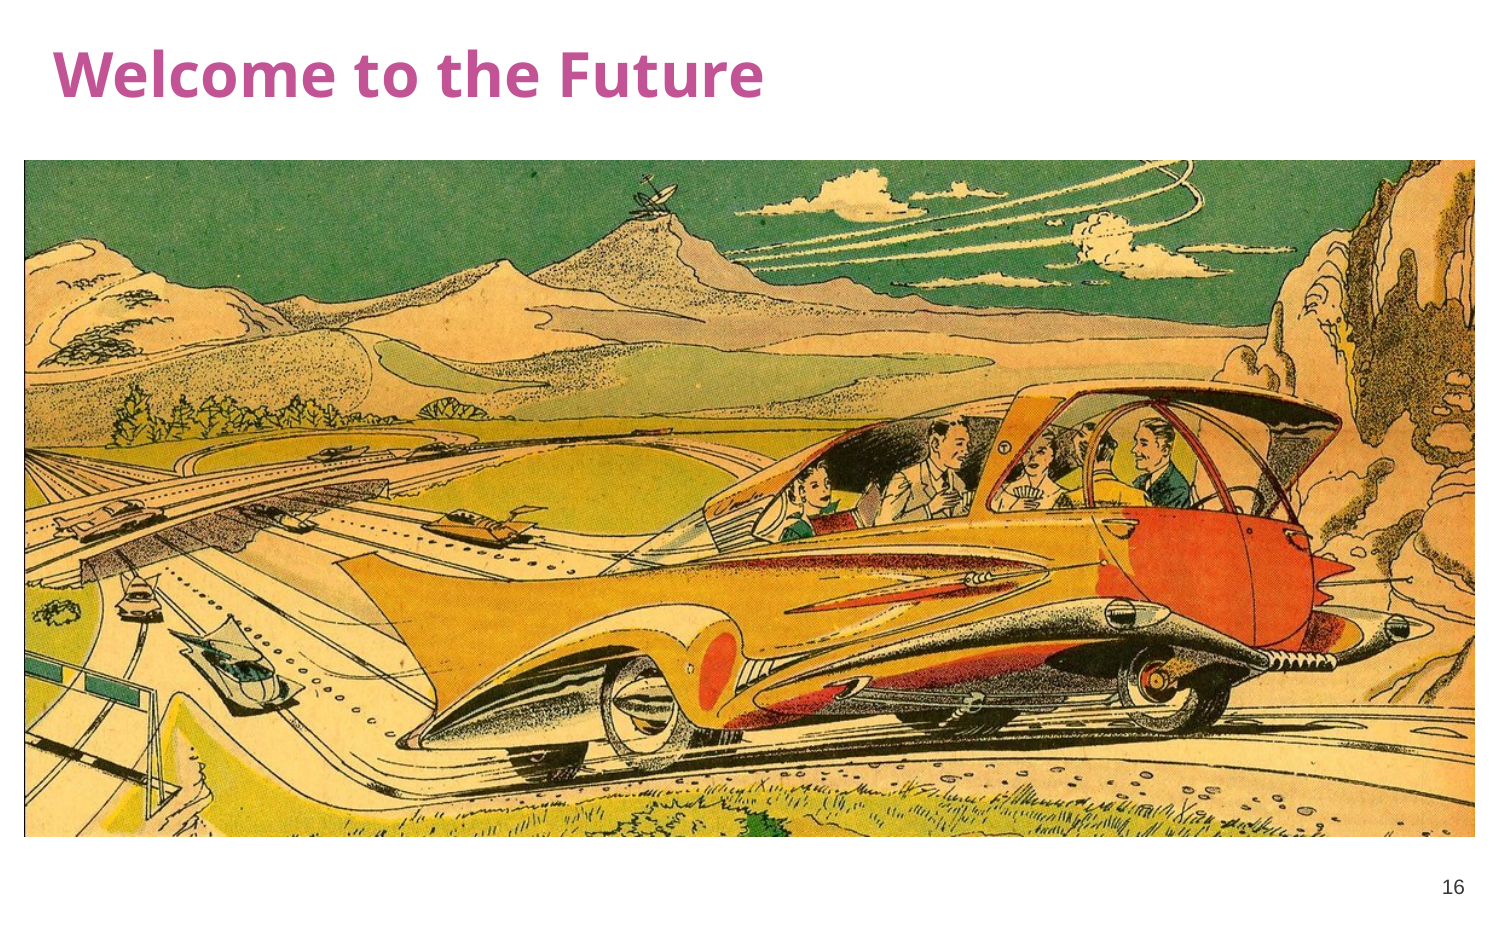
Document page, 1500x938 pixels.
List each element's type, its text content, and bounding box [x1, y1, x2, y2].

picture [24, 160, 1475, 837]
title Welcome to the Future [38, 20, 1463, 136]
slide_number <number> [1389, 849, 1480, 922]
